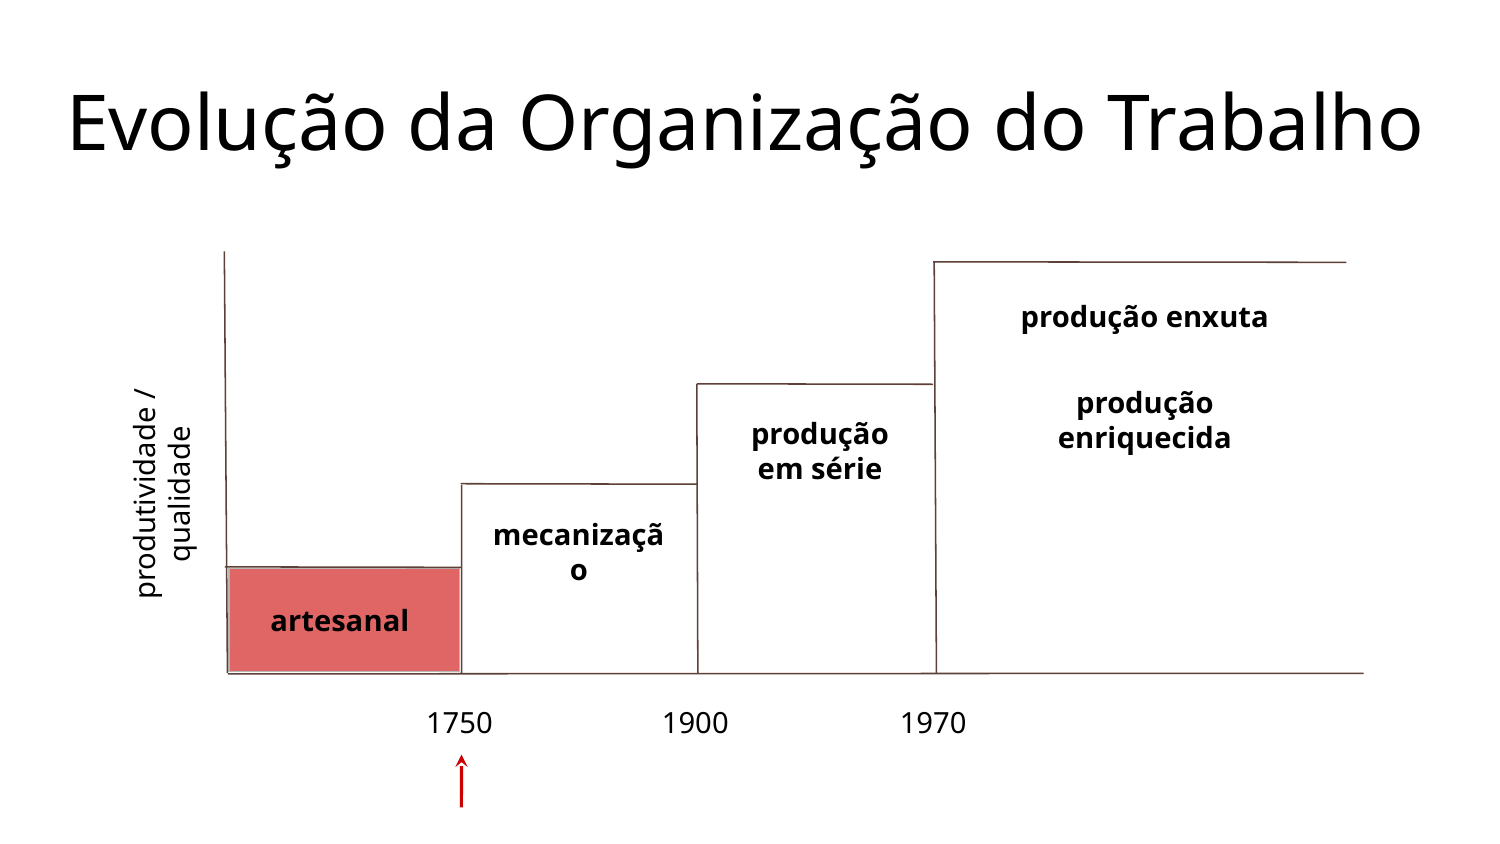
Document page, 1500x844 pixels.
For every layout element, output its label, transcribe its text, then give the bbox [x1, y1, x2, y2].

title Evolução da Organização do Trabalho [51, 51, 1449, 189]
text_box [229, 568, 460, 672]
text_box produção enxuta [998, 283, 1292, 349]
text_box artesanal [245, 587, 434, 653]
text_box 1970 [884, 688, 986, 754]
text_box 1750 [411, 688, 513, 754]
text_box 1900 [646, 688, 748, 754]
text_box mecanização [469, 501, 689, 602]
text_box produtividade / qualidade [110, 366, 211, 622]
text_box produção em série [710, 400, 930, 501]
text_box produção enriquecida [998, 369, 1292, 470]
